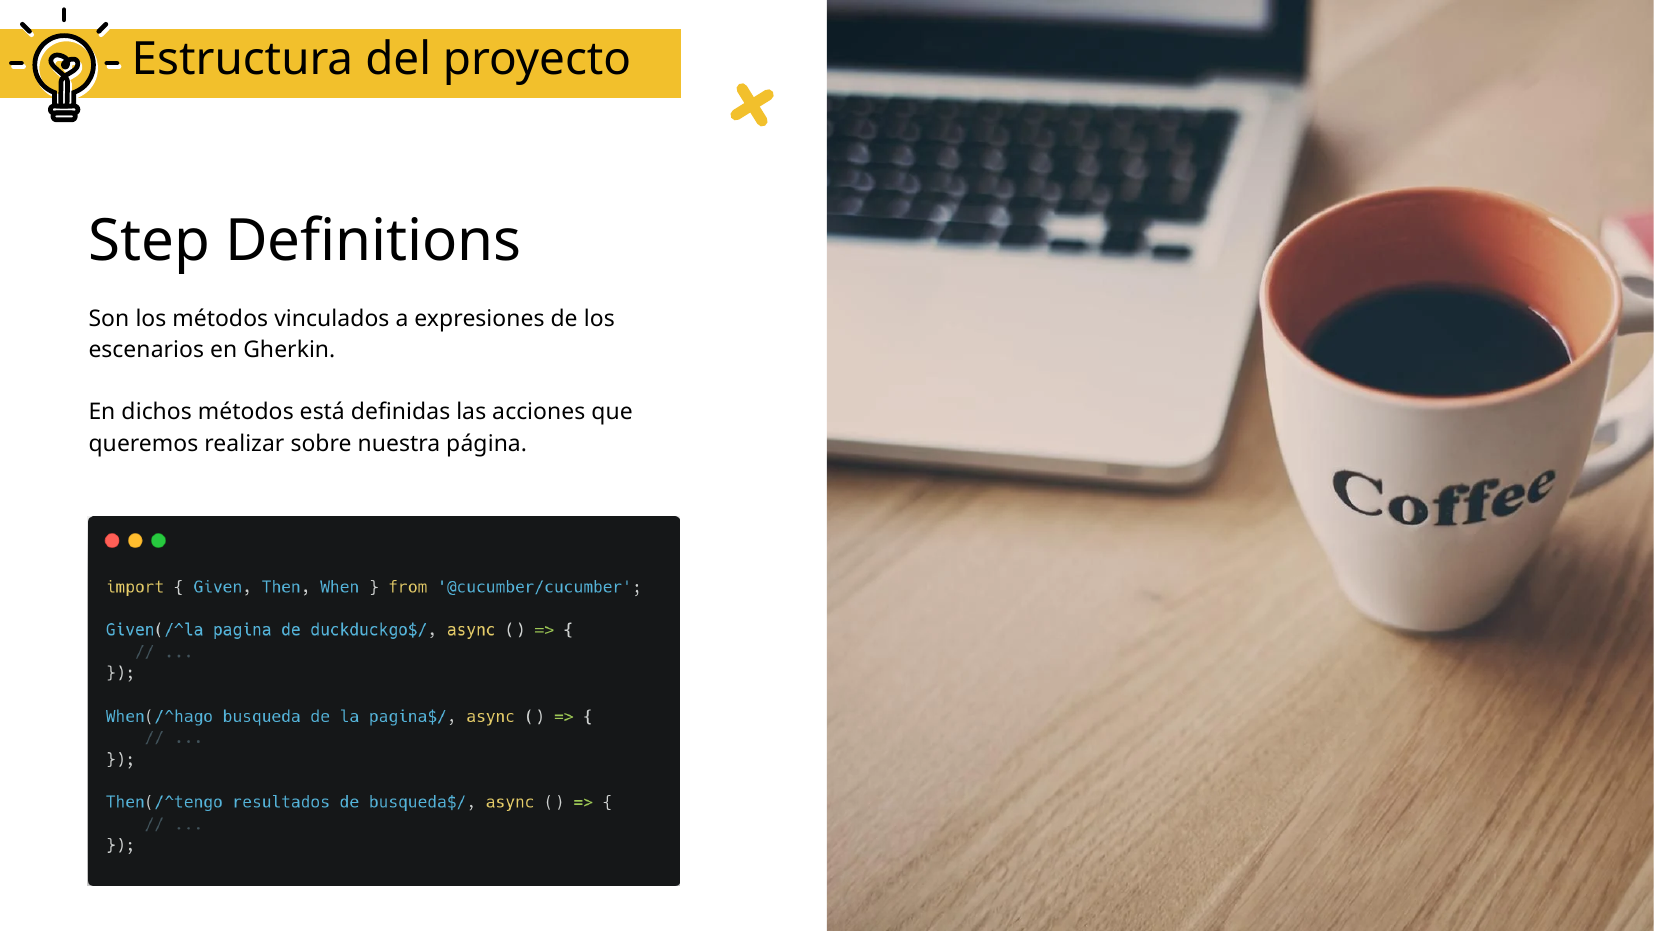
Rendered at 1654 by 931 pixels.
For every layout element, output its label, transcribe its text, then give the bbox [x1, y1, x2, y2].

text_box Son los métodos vinculados a expresiones de los escenarios en Gherkin. En dichos métodos está definidas las acciones que queremos realizar sobre nuestra página. [88, 293, 680, 516]
title Estructura del proyecto [131, 0, 650, 119]
picture [826, 0, 1654, 931]
picture [87, 516, 680, 886]
title Step Definitions [88, 193, 780, 282]
